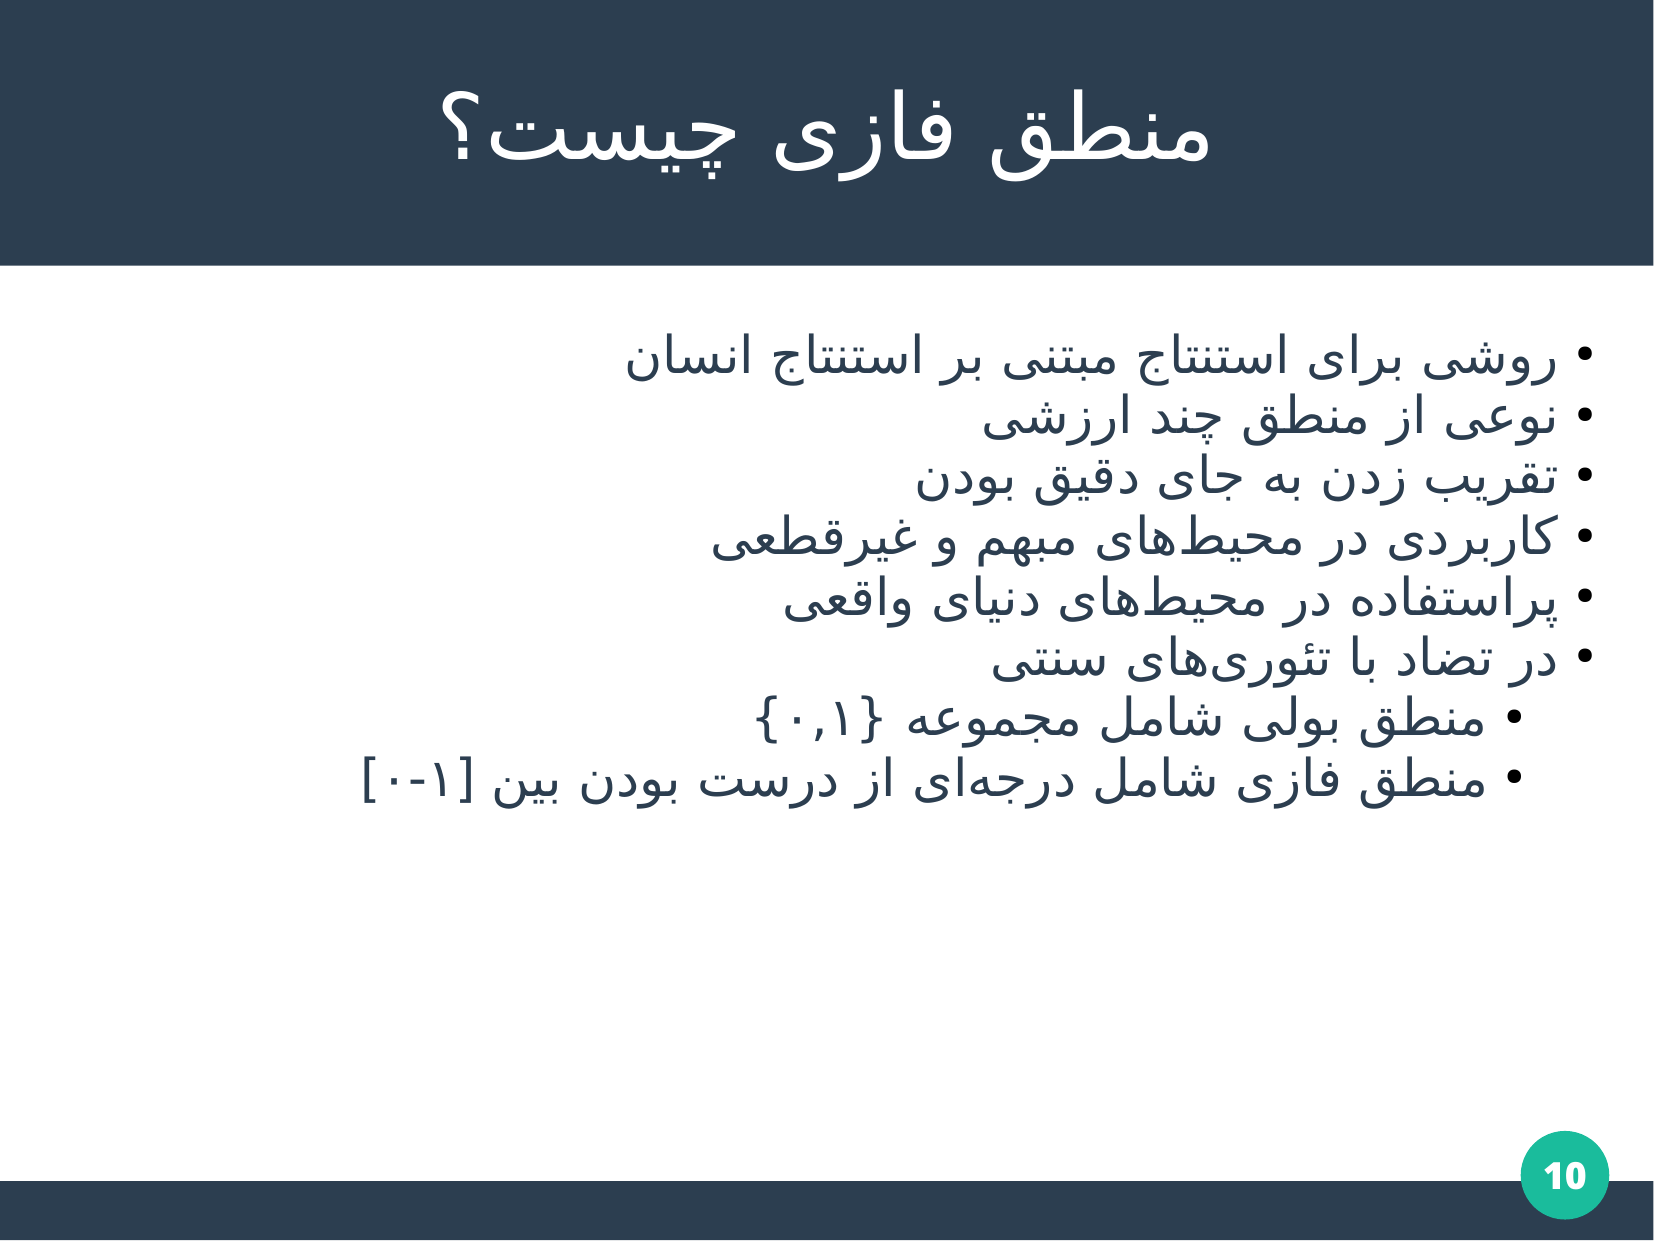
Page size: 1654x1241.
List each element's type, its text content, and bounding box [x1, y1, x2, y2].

subtitle روشی برای استنتاج مبتنی بر استنتاج انسان نوعی از منطق چند ارزشی تقریب زدن به جای دقیق بودن کاربردی در محیط‌های مبهم و غیرقطعی پراستفاده در محیط‌های دنیای واقعی در تضاد با تئوری‌های سنتی منطق بولی شامل مجموعه {۰,۱} منطق فازی شامل درجه‌ای از درست بودن بین [۱-۰] [59, 324, 1595, 1152]
title منطق فازی چیست؟ [59, 49, 1595, 207]
